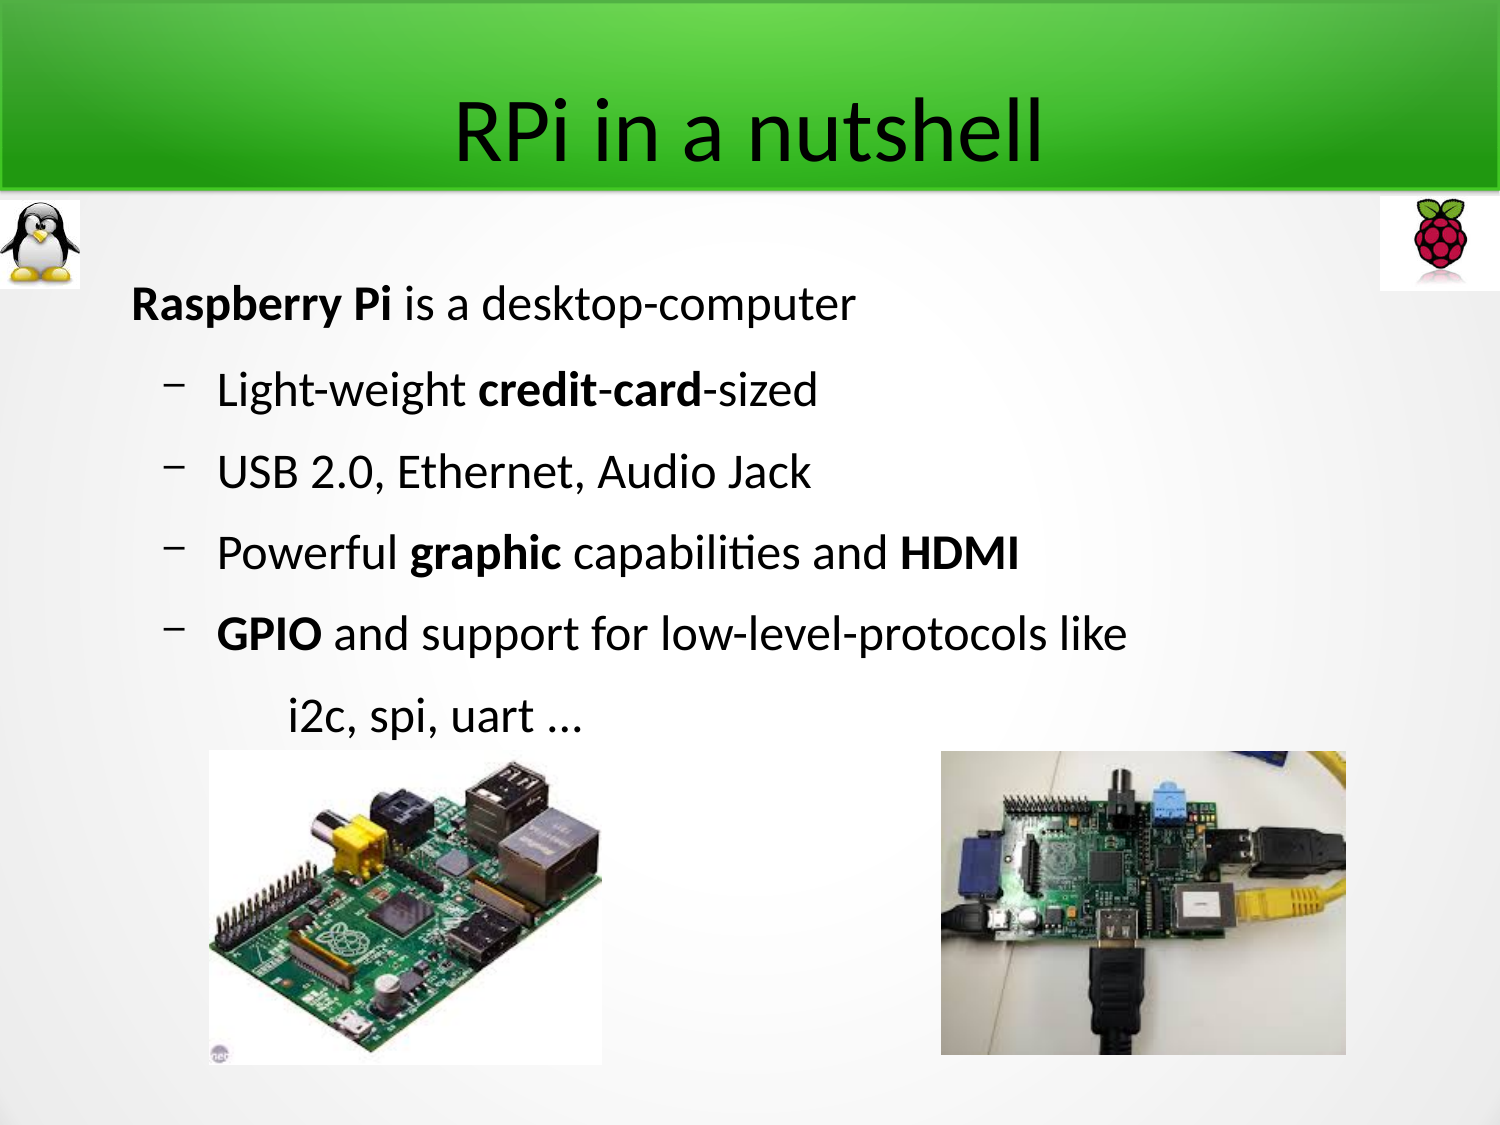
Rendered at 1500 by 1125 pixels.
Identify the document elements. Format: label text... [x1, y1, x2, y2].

picture [0, 200, 80, 289]
picture [209, 1006, 602, 1065]
title RPi in a nutshell [75, 45, 1425, 233]
picture [1380, 196, 1500, 291]
picture [941, 1006, 1346, 1055]
list Raspberry Pi is a desktop-computer Light-weight credit-card-sized USB 2.0, Ethernet, Audio Jack Powerful graphic capabilities and HDMI GPIO and support for low-level-protocols like i2c, spi, uart ... [60, 262, 1411, 1006]
